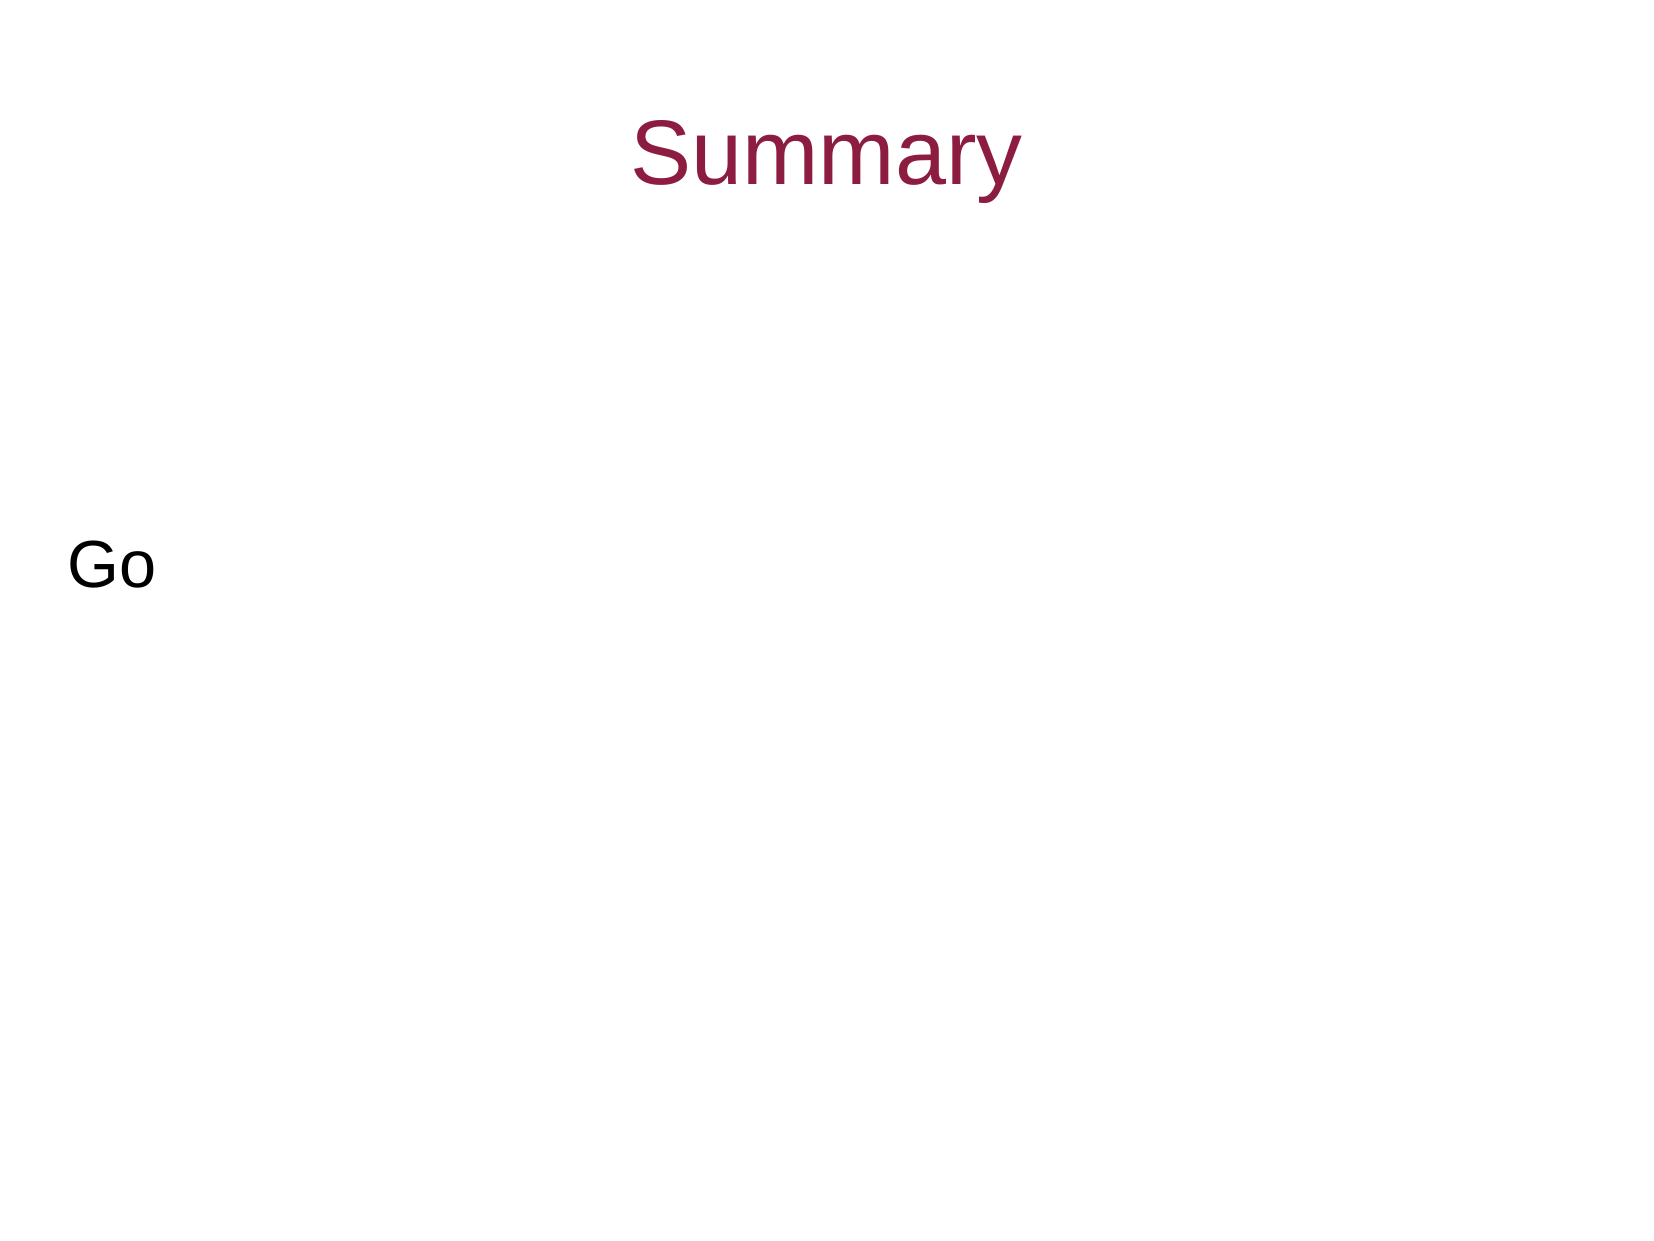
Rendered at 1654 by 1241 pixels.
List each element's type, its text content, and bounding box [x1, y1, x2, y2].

title Summary [82, 49, 1571, 257]
text_box Go [67, 256, 1471, 873]
